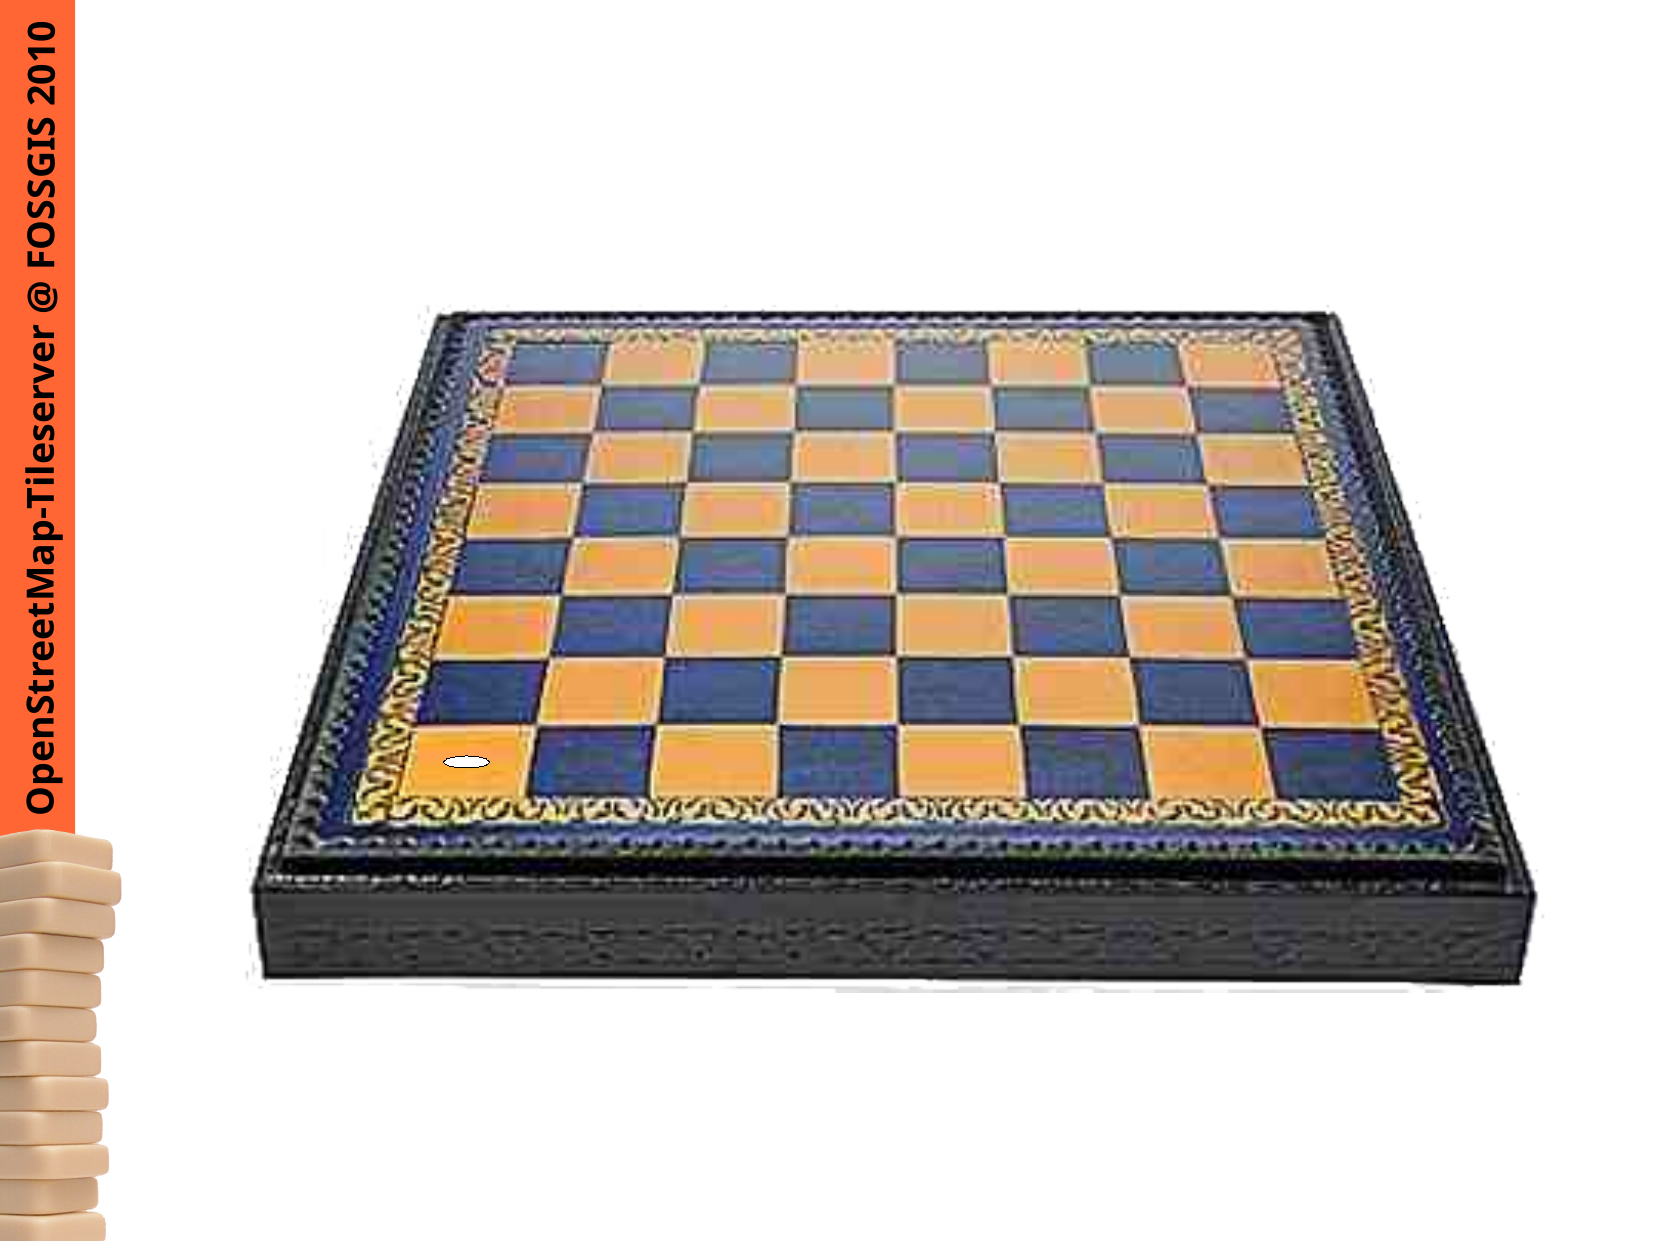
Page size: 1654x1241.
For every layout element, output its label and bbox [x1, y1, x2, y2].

picture [222, 232, 1573, 993]
text_box [443, 755, 490, 768]
picture [0, 816, 133, 1241]
